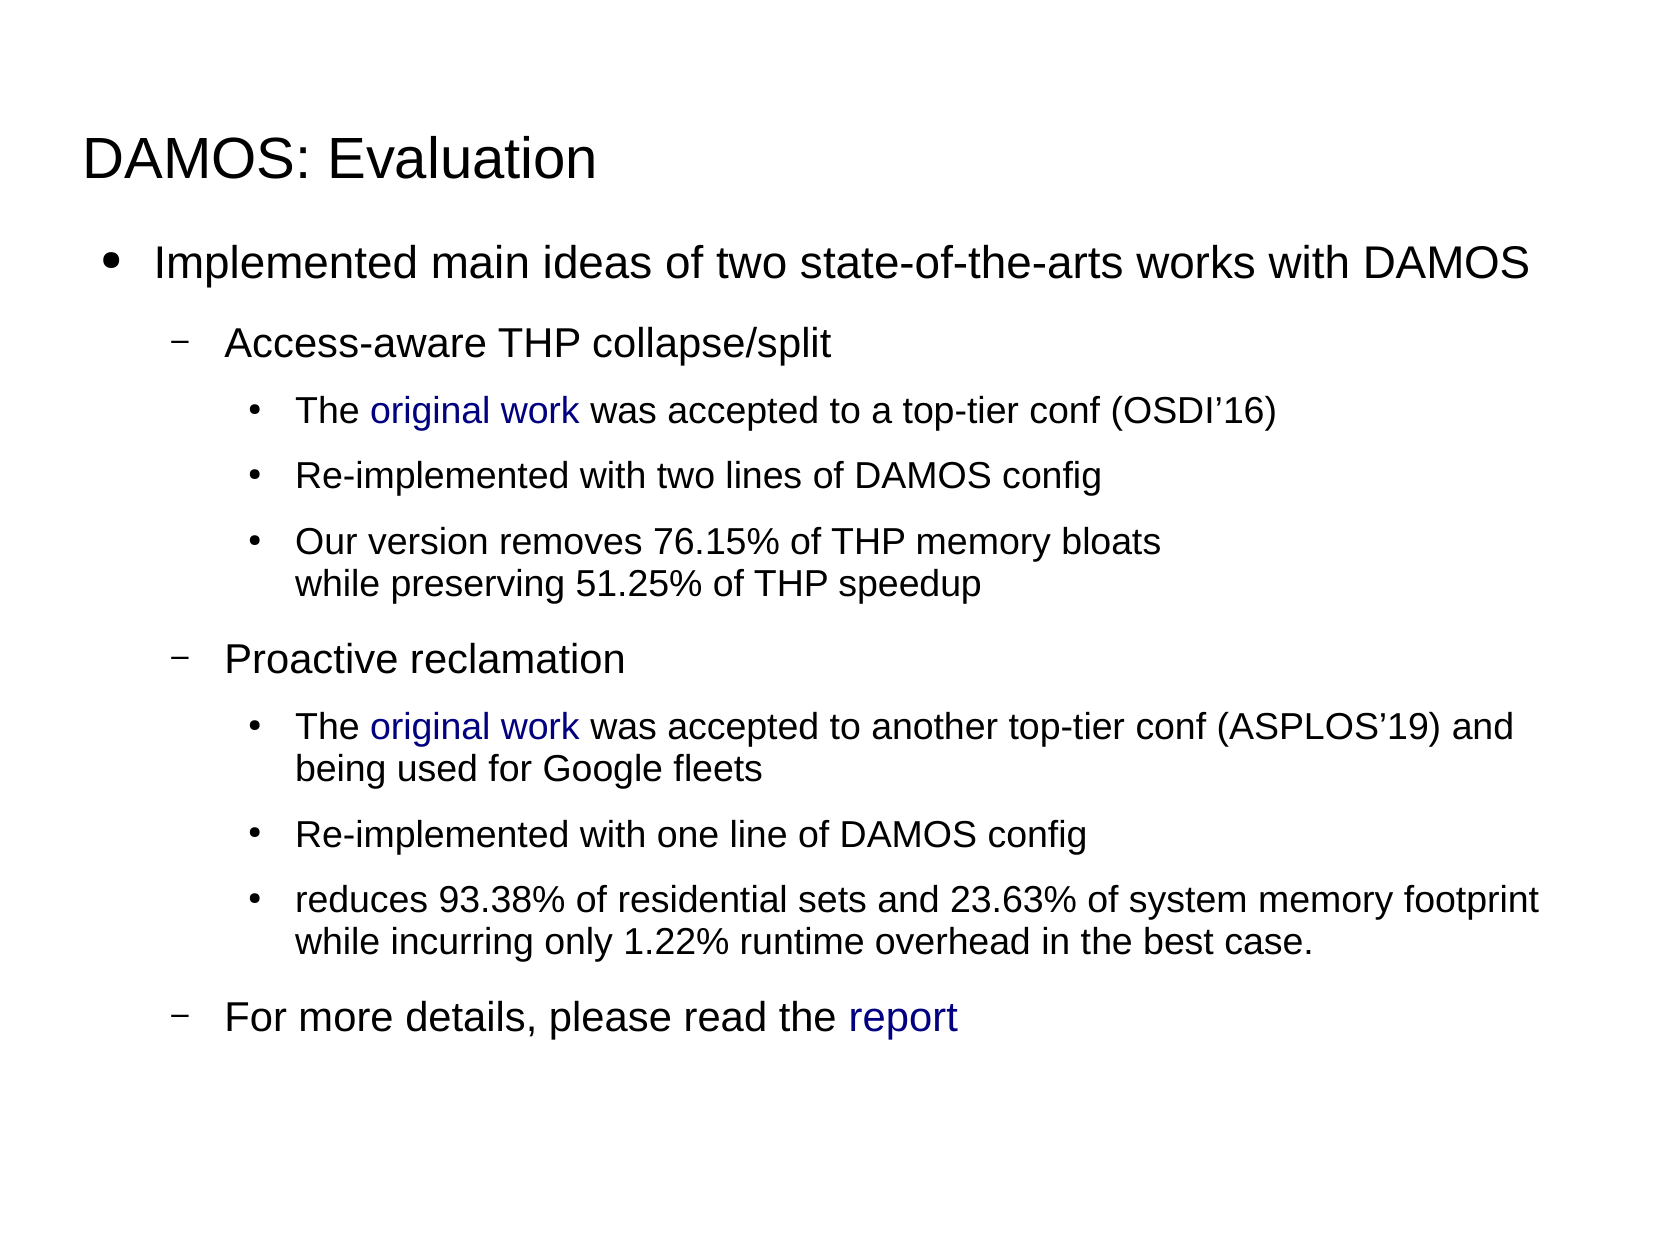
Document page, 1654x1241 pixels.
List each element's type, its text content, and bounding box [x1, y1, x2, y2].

title DAMOS: Evaluation [82, 108, 1571, 210]
list Implemented main ideas of two state-of-the-arts works with DAMOS Access-aware THP collapse/split The original work was accepted to a top-tier conf (OSDI’16) Re-implemented with two lines of DAMOS config Our version removes 76.15% of THP memory bloats while preserving 51.25% of THP speedup Proactive reclamation The original work was accepted to another top-tier conf (ASPLOS’19) and being used for Google fleets Re-implemented with one line of DAMOS config reduces 93.38% of residential sets and 23.63% of system memory footprint while incurring only 1.22% runtime overhead in the best case. For more details, please read the report [82, 236, 1571, 1111]
